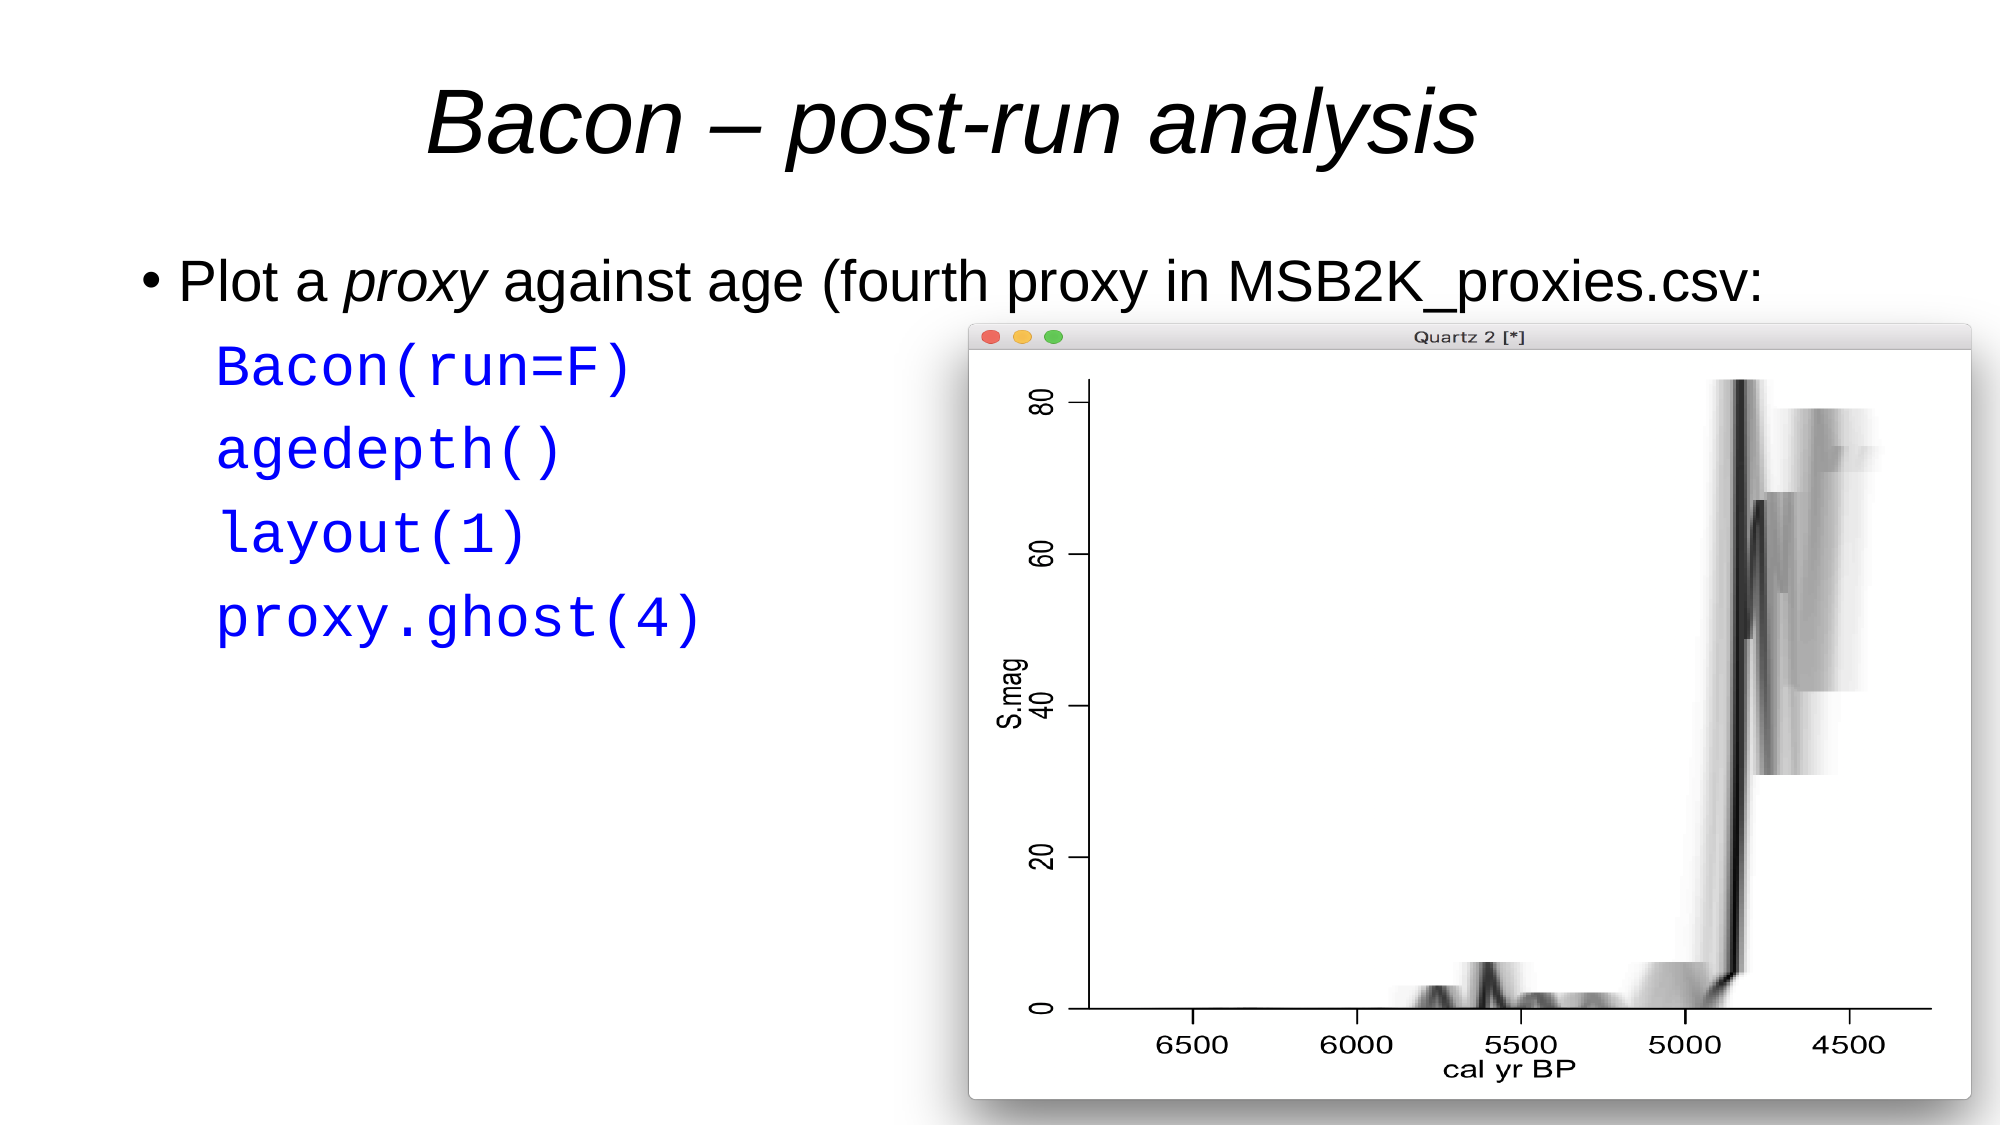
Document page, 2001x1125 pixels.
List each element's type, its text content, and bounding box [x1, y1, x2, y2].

text_box Plot a proxy against age (fourth proxy in MSB2K_proxies.csv: Bacon(run=F) agedepth() layout(1) proxy.ghost(4) [141, 251, 1887, 871]
picture [881, 286, 2000, 1125]
text_box Bacon – post-run analysis [425, 19, 1887, 230]
